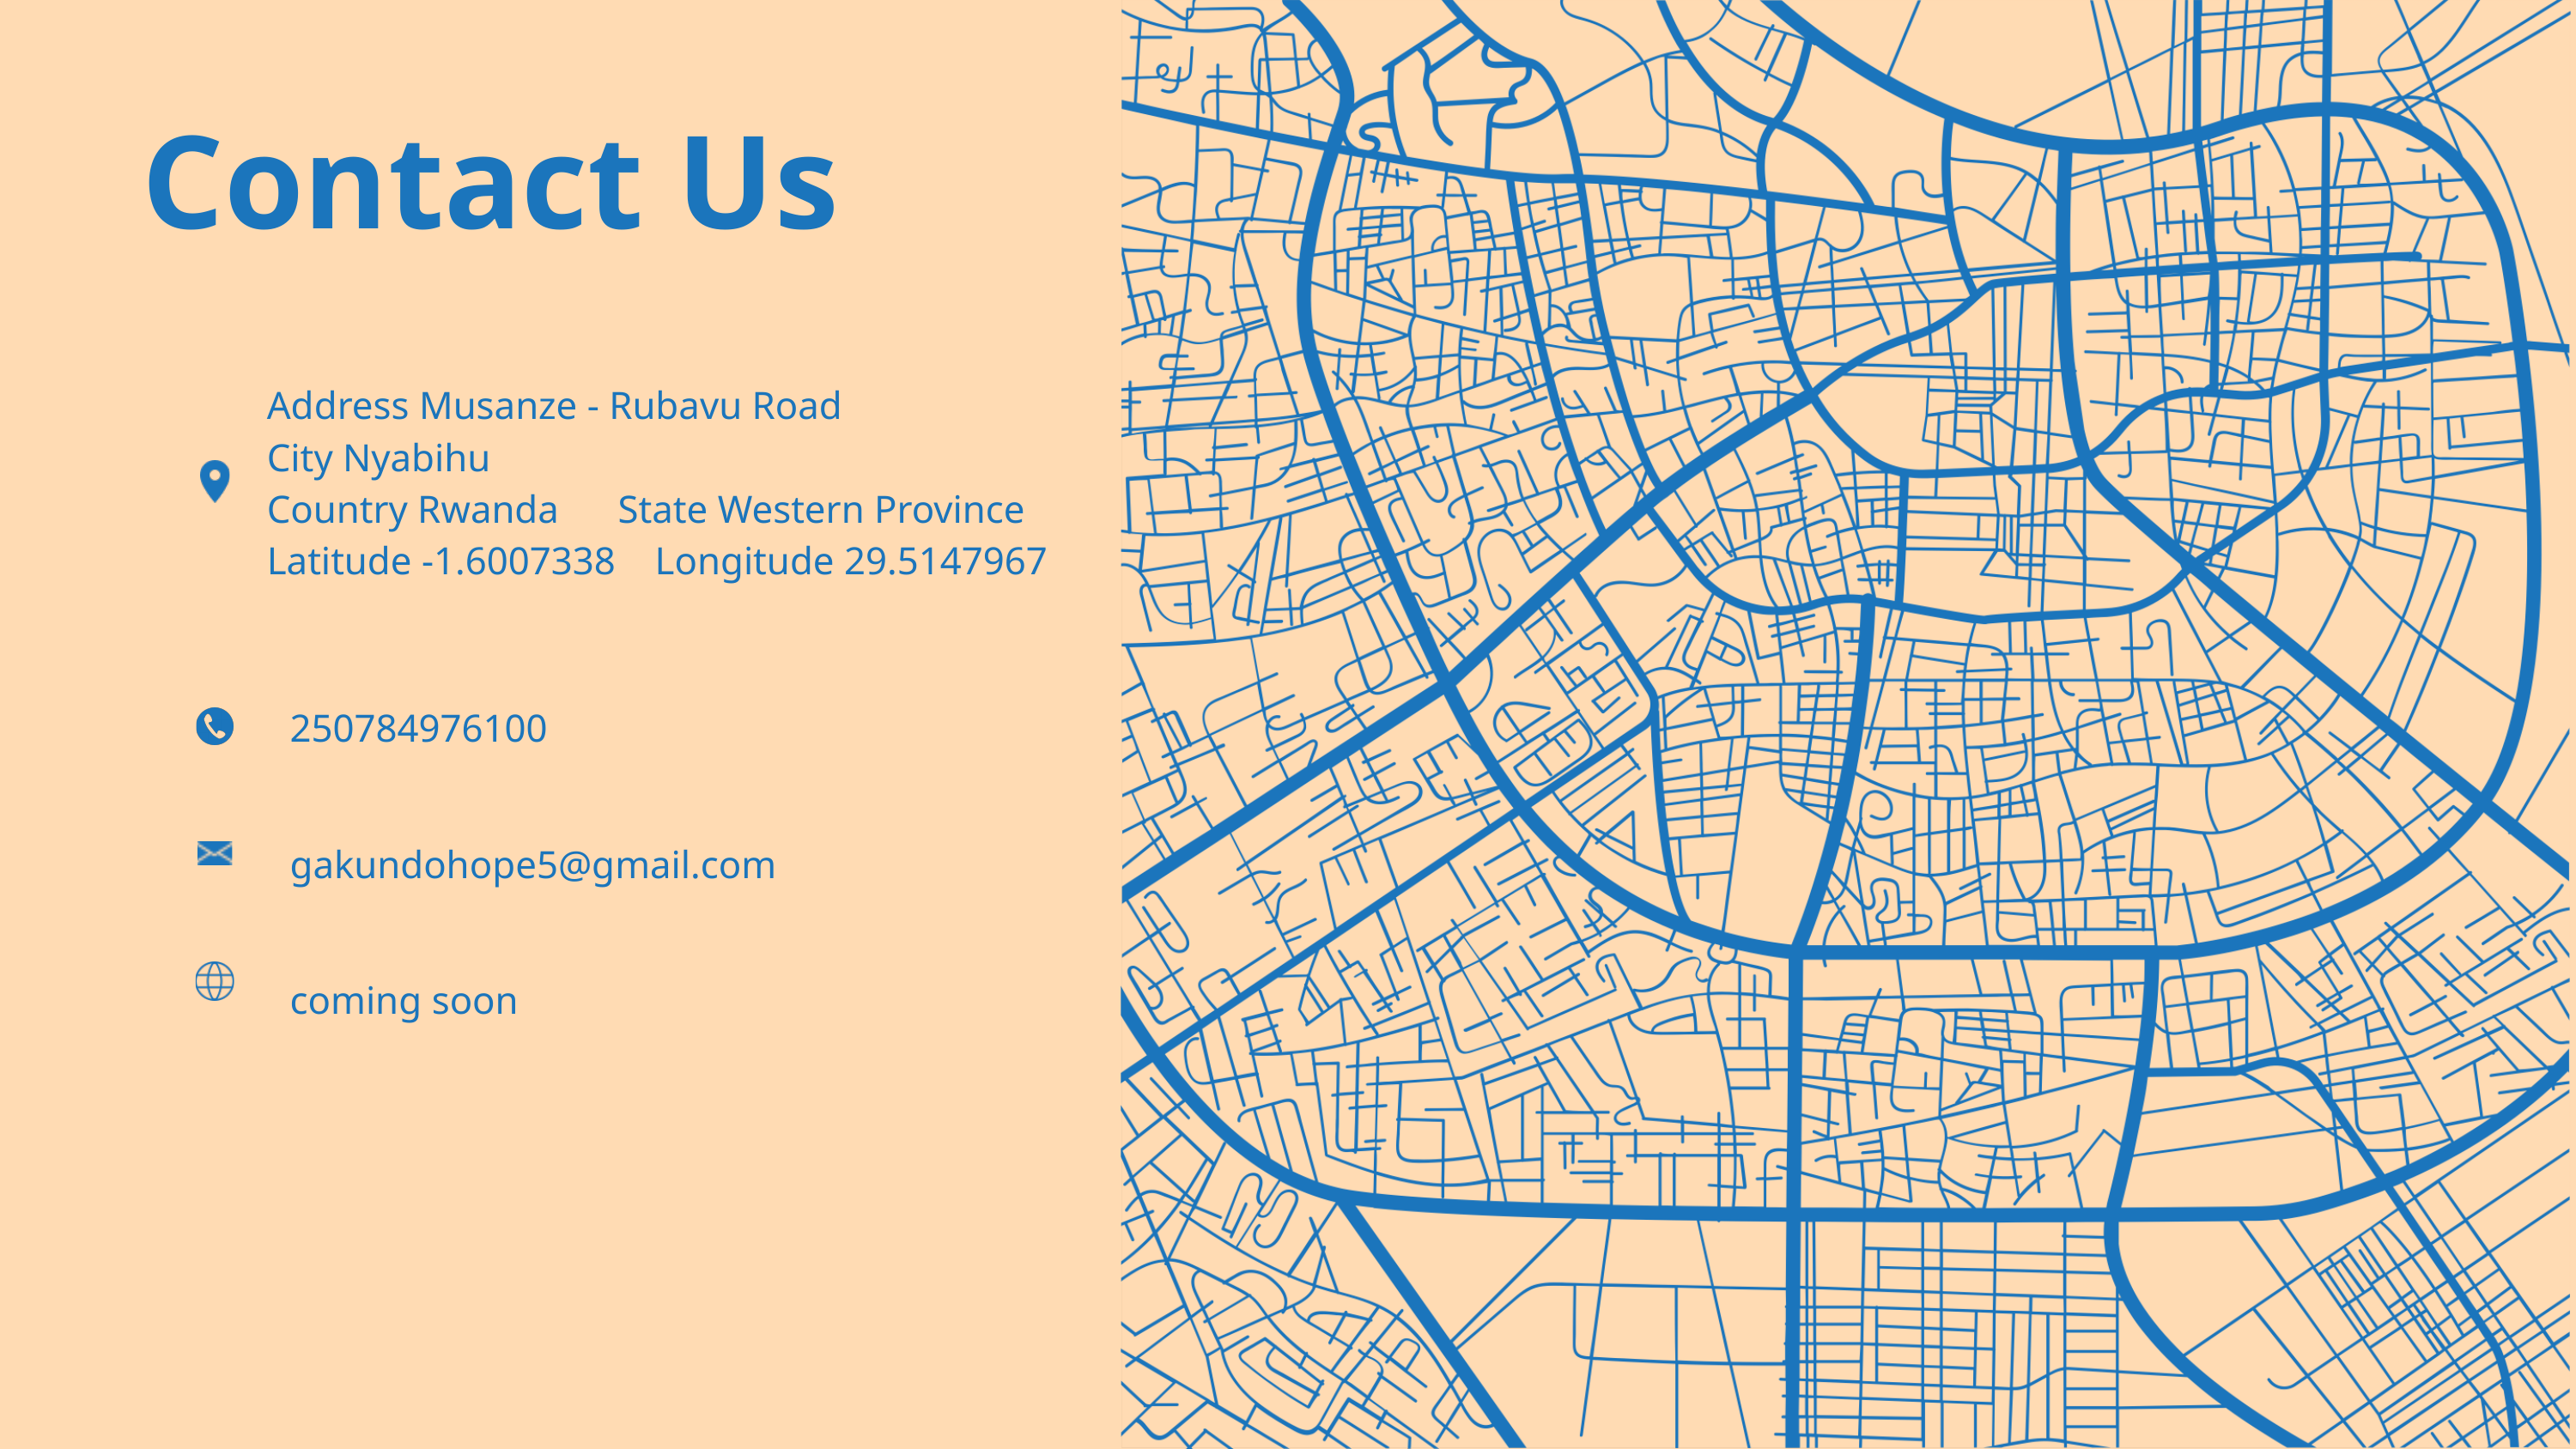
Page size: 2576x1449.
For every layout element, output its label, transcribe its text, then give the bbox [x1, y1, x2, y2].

text_box 250784976100 [289, 698, 980, 750]
text_box Address Musanze - Rubavu Road City Nyabihu Country Rwanda State Western Province Latitude -1.6007338 Longitude 29.5147967 [266, 323, 1084, 628]
text_box Contact Us [142, 100, 927, 255]
text_box [195, 961, 234, 1001]
text_box coming soon [404, 996, 415, 1011]
text_box coming soon [289, 958, 980, 1022]
picture [1121, 0, 2571, 1449]
text_box gakundohope5@gmail.com [289, 823, 980, 887]
text_box [197, 841, 233, 866]
text_box [199, 460, 230, 503]
text_box [196, 707, 234, 745]
